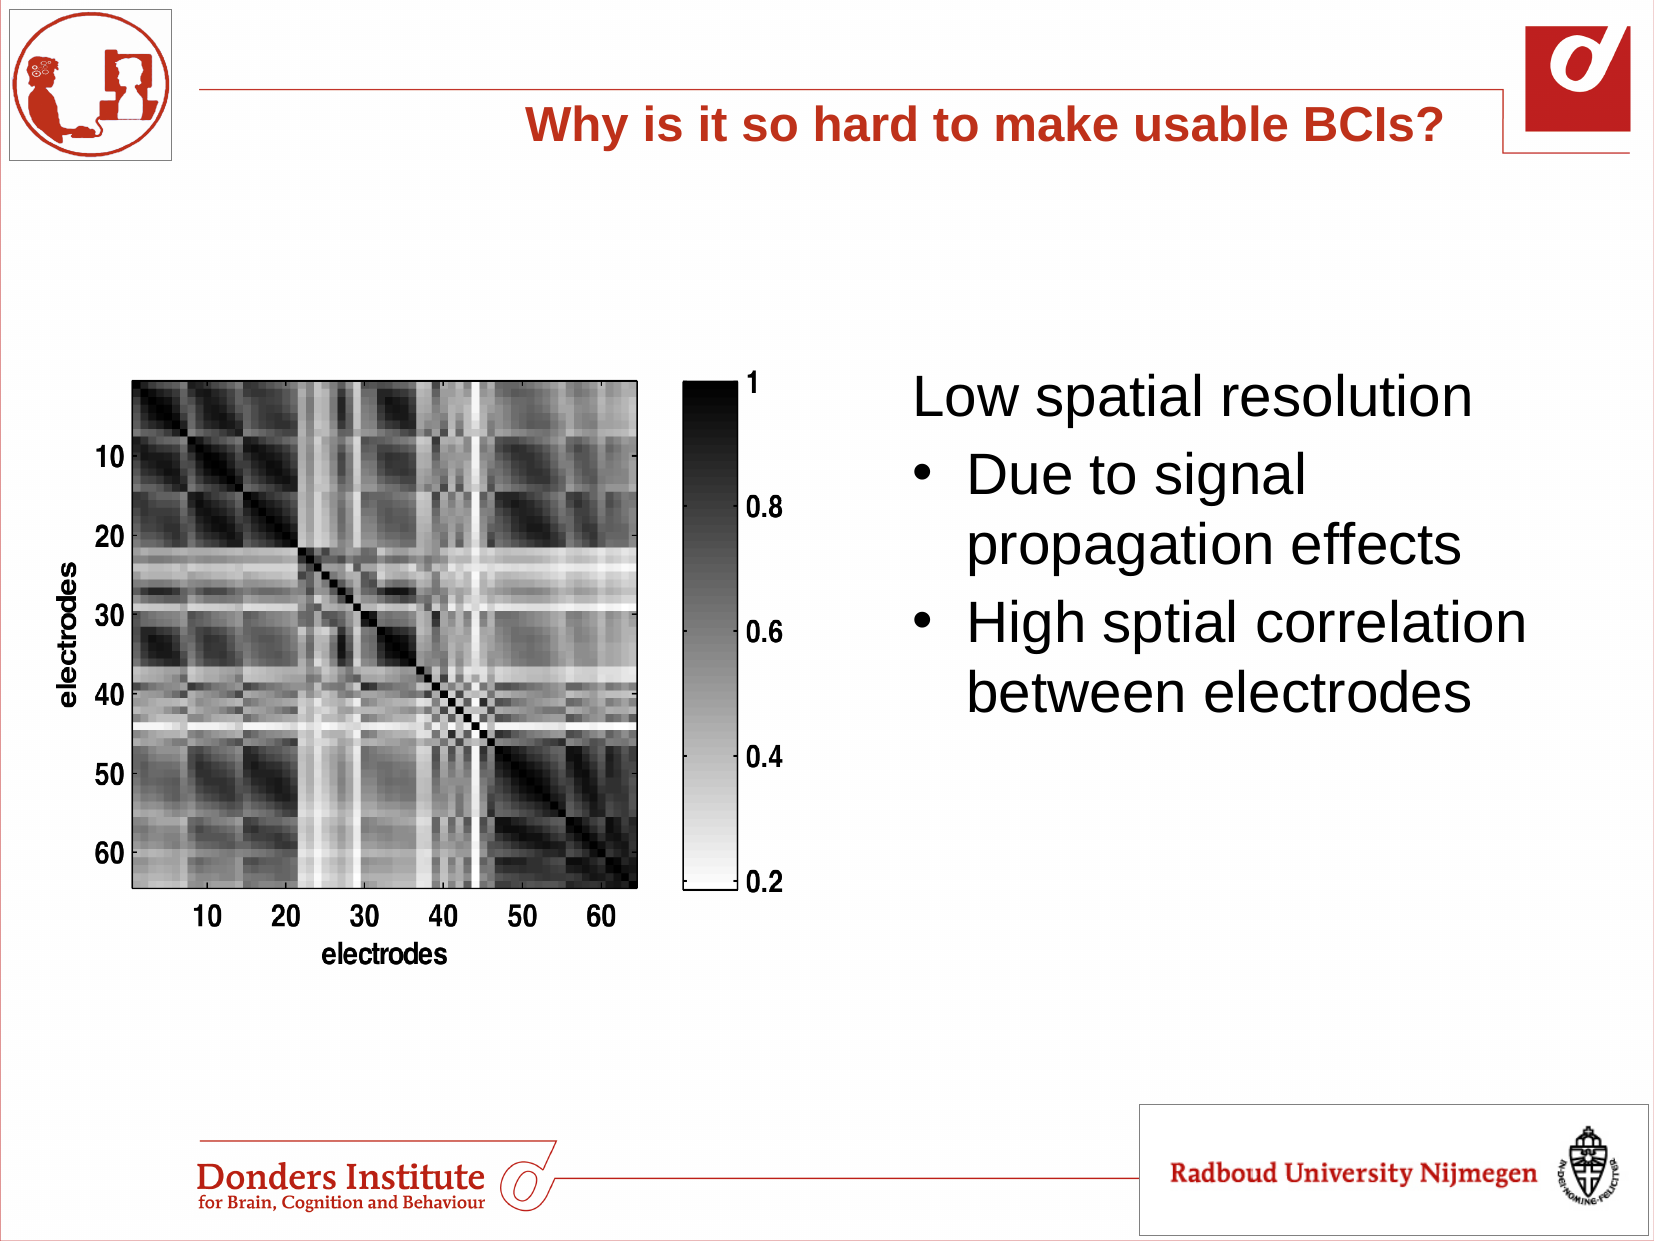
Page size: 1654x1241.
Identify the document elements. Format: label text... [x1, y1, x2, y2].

list Low spatial resolution Due to signal propagation effects High sptial correlation between electrodes [912, 357, 1594, 1177]
title Why is it so hard to make usable BCIs? [525, 90, 1591, 168]
picture [0, 0, 1654, 1241]
